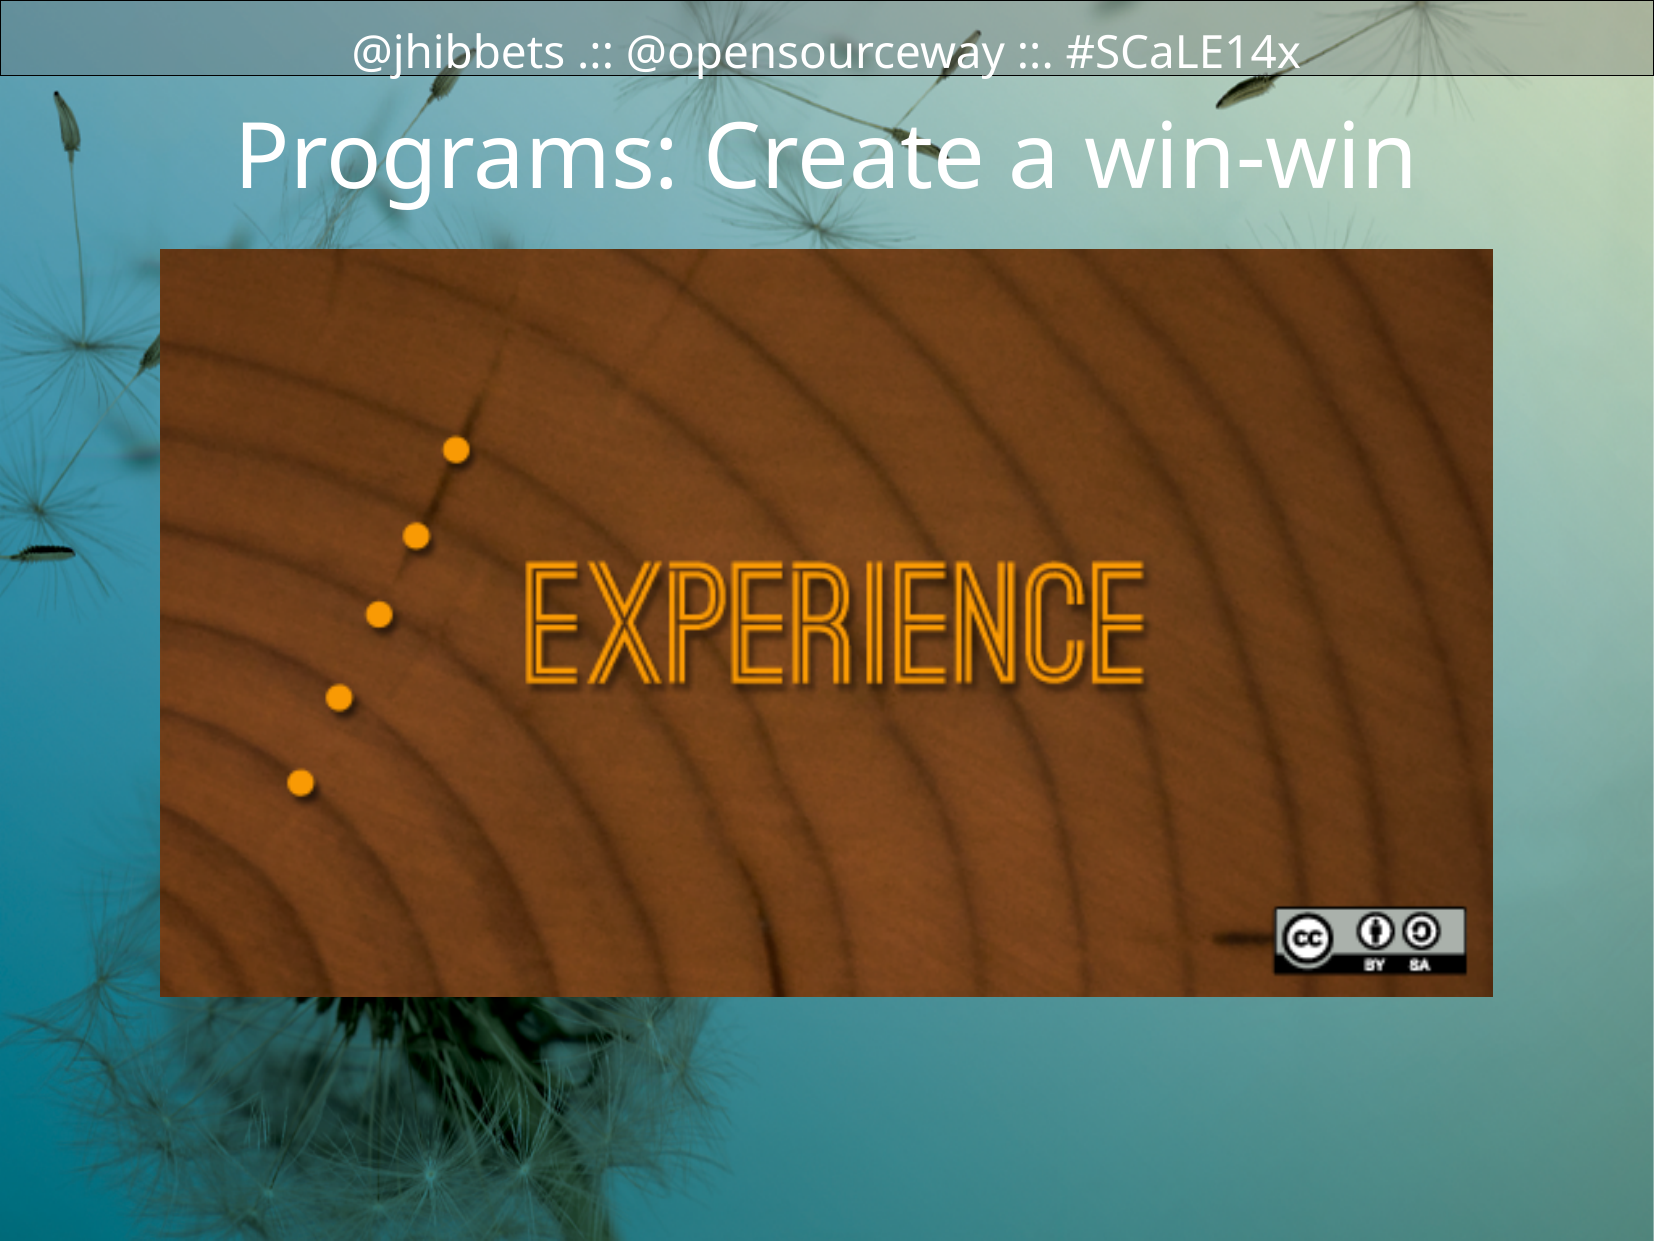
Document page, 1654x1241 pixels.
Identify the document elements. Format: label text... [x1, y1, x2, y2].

title Programs: Create a win-win [82, 49, 1571, 257]
picture [0, 76, 1654, 1241]
